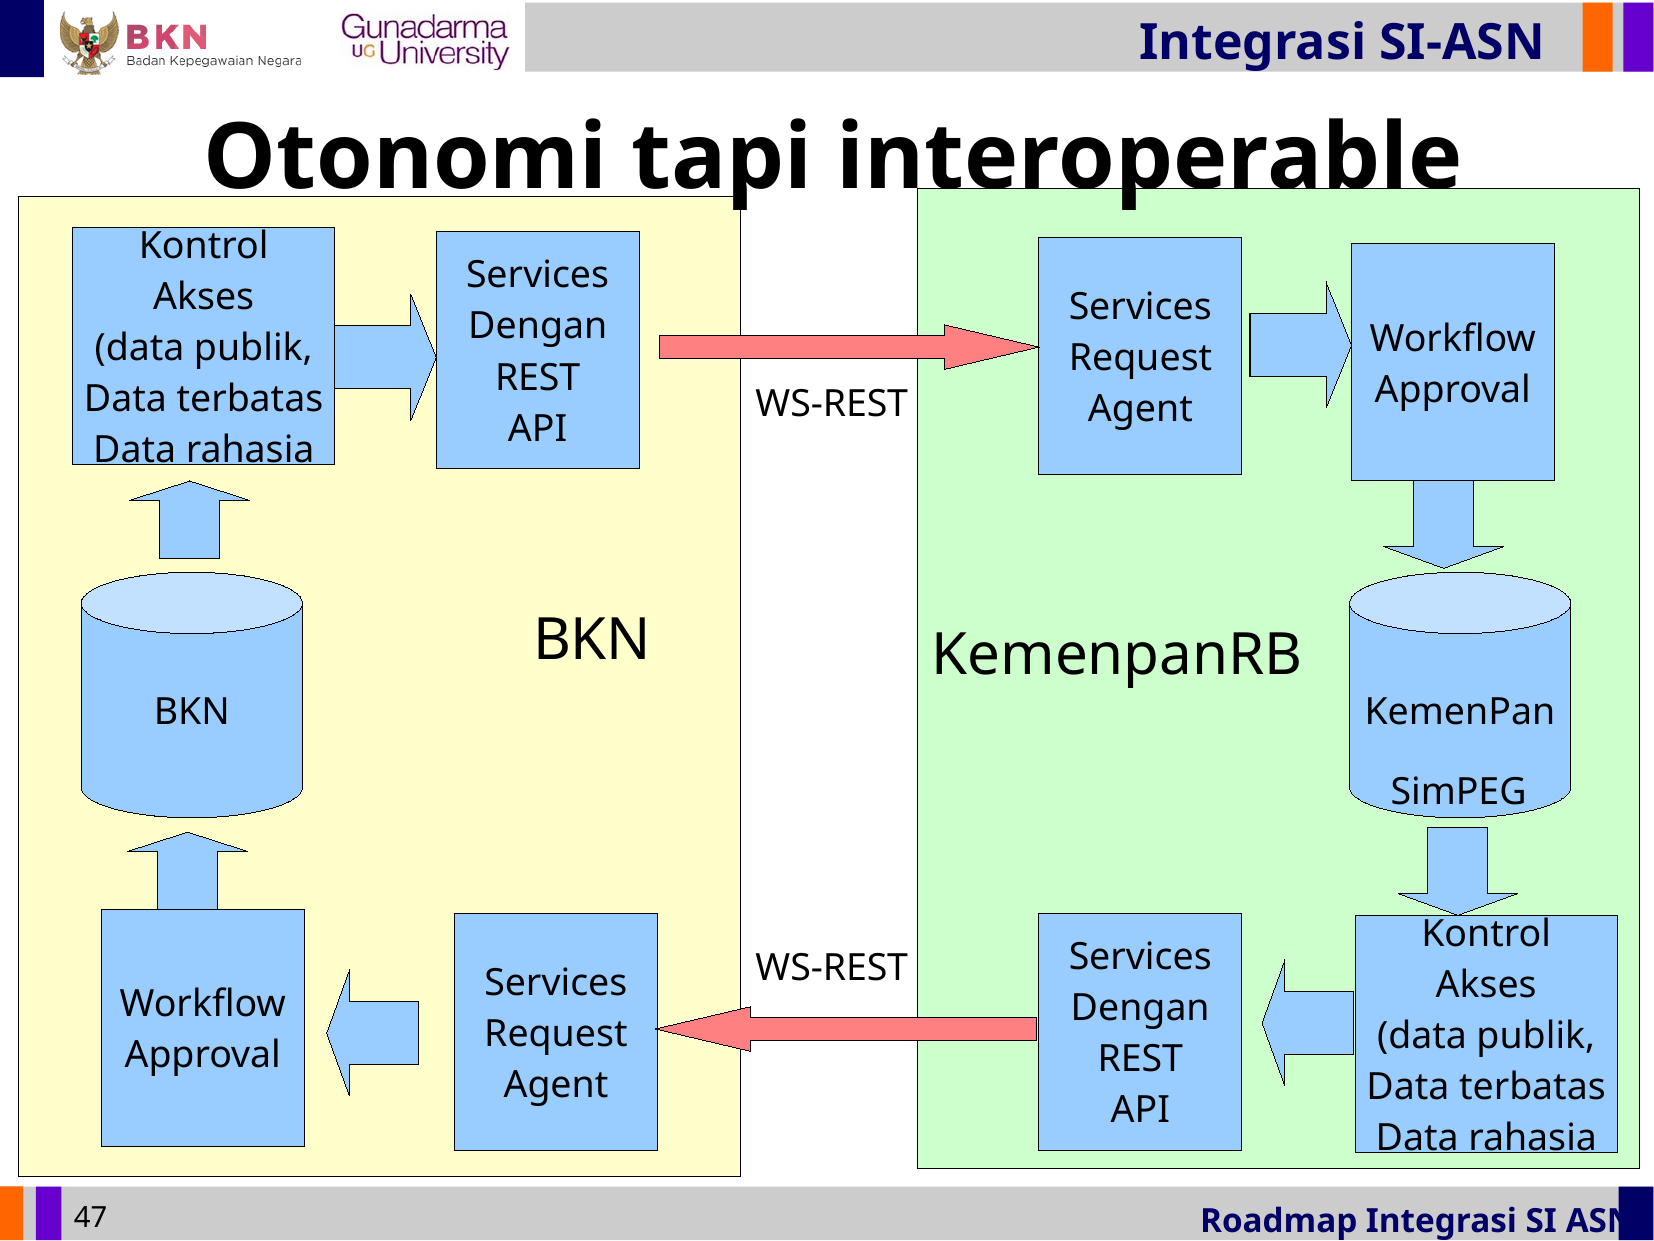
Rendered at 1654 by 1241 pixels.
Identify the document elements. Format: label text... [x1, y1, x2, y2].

text_box [18, 188, 1640, 1177]
title Otonomi tapi interoperable [77, 90, 1591, 217]
text_box KemenpanRB [917, 604, 1333, 690]
text_box WS-REST [740, 369, 944, 430]
text_box Services Dengan REST API [1038, 913, 1242, 1151]
text_box Workflow Approval [1351, 243, 1555, 481]
text_box BKN [81, 606, 303, 818]
text_box Services Request Agent [1038, 237, 1242, 475]
text_box Services Request Agent [454, 913, 658, 1151]
text_box Kontrol Akses (data publik, Data terbatas Data rahasia [1355, 915, 1618, 1153]
text_box WS-REST [740, 933, 944, 994]
picture [60, 11, 301, 75]
text_box Workflow Approval [101, 909, 305, 1147]
text_box SimPEG [1375, 756, 1550, 817]
text_box Services Dengan REST API [436, 231, 640, 469]
text_box BKN [518, 589, 721, 745]
text_box KemenPan [1349, 606, 1571, 807]
picture [340, 0, 510, 70]
text_box Kontrol Akses (data publik, Data terbatas Data rahasia [72, 227, 335, 465]
